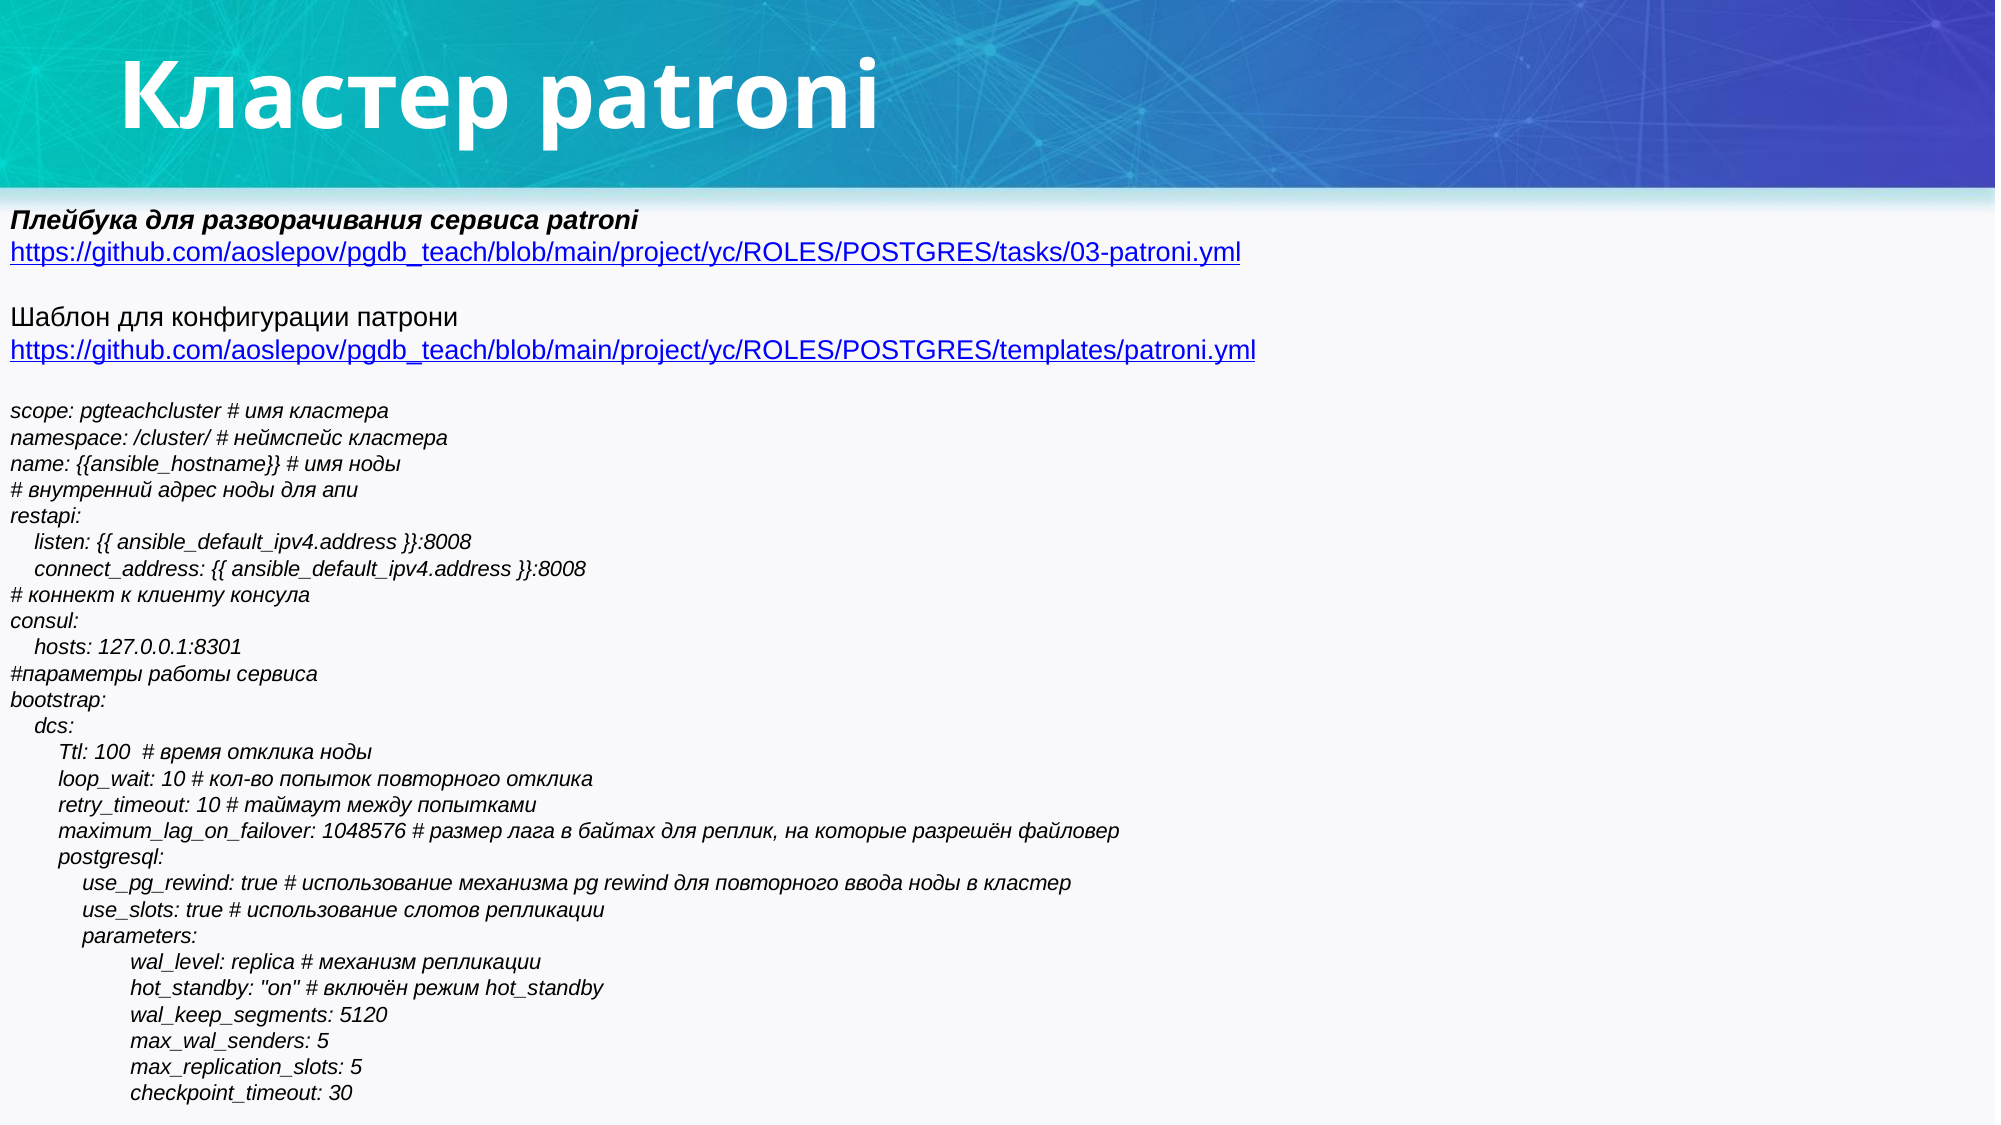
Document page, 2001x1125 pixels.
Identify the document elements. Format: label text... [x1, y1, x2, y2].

picture [0, 0, 1995, 187]
text_box Плейбука для разворачивания сервиса patroni https://github.com/aoslepov/pgdb_teach/blob/main/project/yc/ROLES/POSTGRES/tasks/03-patroni.yml Шаблон для конфигурации патрони https://github.com/aoslepov/pgdb_teach/blob/main/project/yc/ROLES/POSTGRES/templates/patroni.yml scope: pgteachcluster # имя кластера namespace: /cluster/ # неймспейс кластера name: {{ansible_hostname}} # имя ноды # внутренний адрес ноды для апи restapi: listen: {{ ansible_default_ipv4.address }}:8008 connect_address: {{ ansible_default_ipv4.address }}:8008 # коннект к клиенту консула consul: hosts: 127.0.0.1:8301 #параметры работы сервиса bootstrap: dcs: Ttl: 100 # время отклика ноды loop_wait: 10 # кол-во попыток повторного отклика retry_timeout: 10 # таймаут между попытками maximum_lag_on_failover: 1048576 # размер лага в байтах для реплик, на которые разрешён файловер postgresql: use_pg_rewind: true # использование механизма pg rewind для повторного ввода ноды в кластер use_slots: true # использование слотов репликации parameters: wal_level: replica # механизм репликации hot_standby: "on" # включён режим hot_standby wal_keep_segments: 5120 max_wal_senders: 5 max_replication_slots: 5 checkpoint_timeout: 30 [0, 187, 1995, 1125]
text_box Кластер patroni [557, 87, 577, 118]
text_box Кластер patroni [117, 57, 1882, 139]
text_box Кластер patroni [473, 87, 493, 118]
